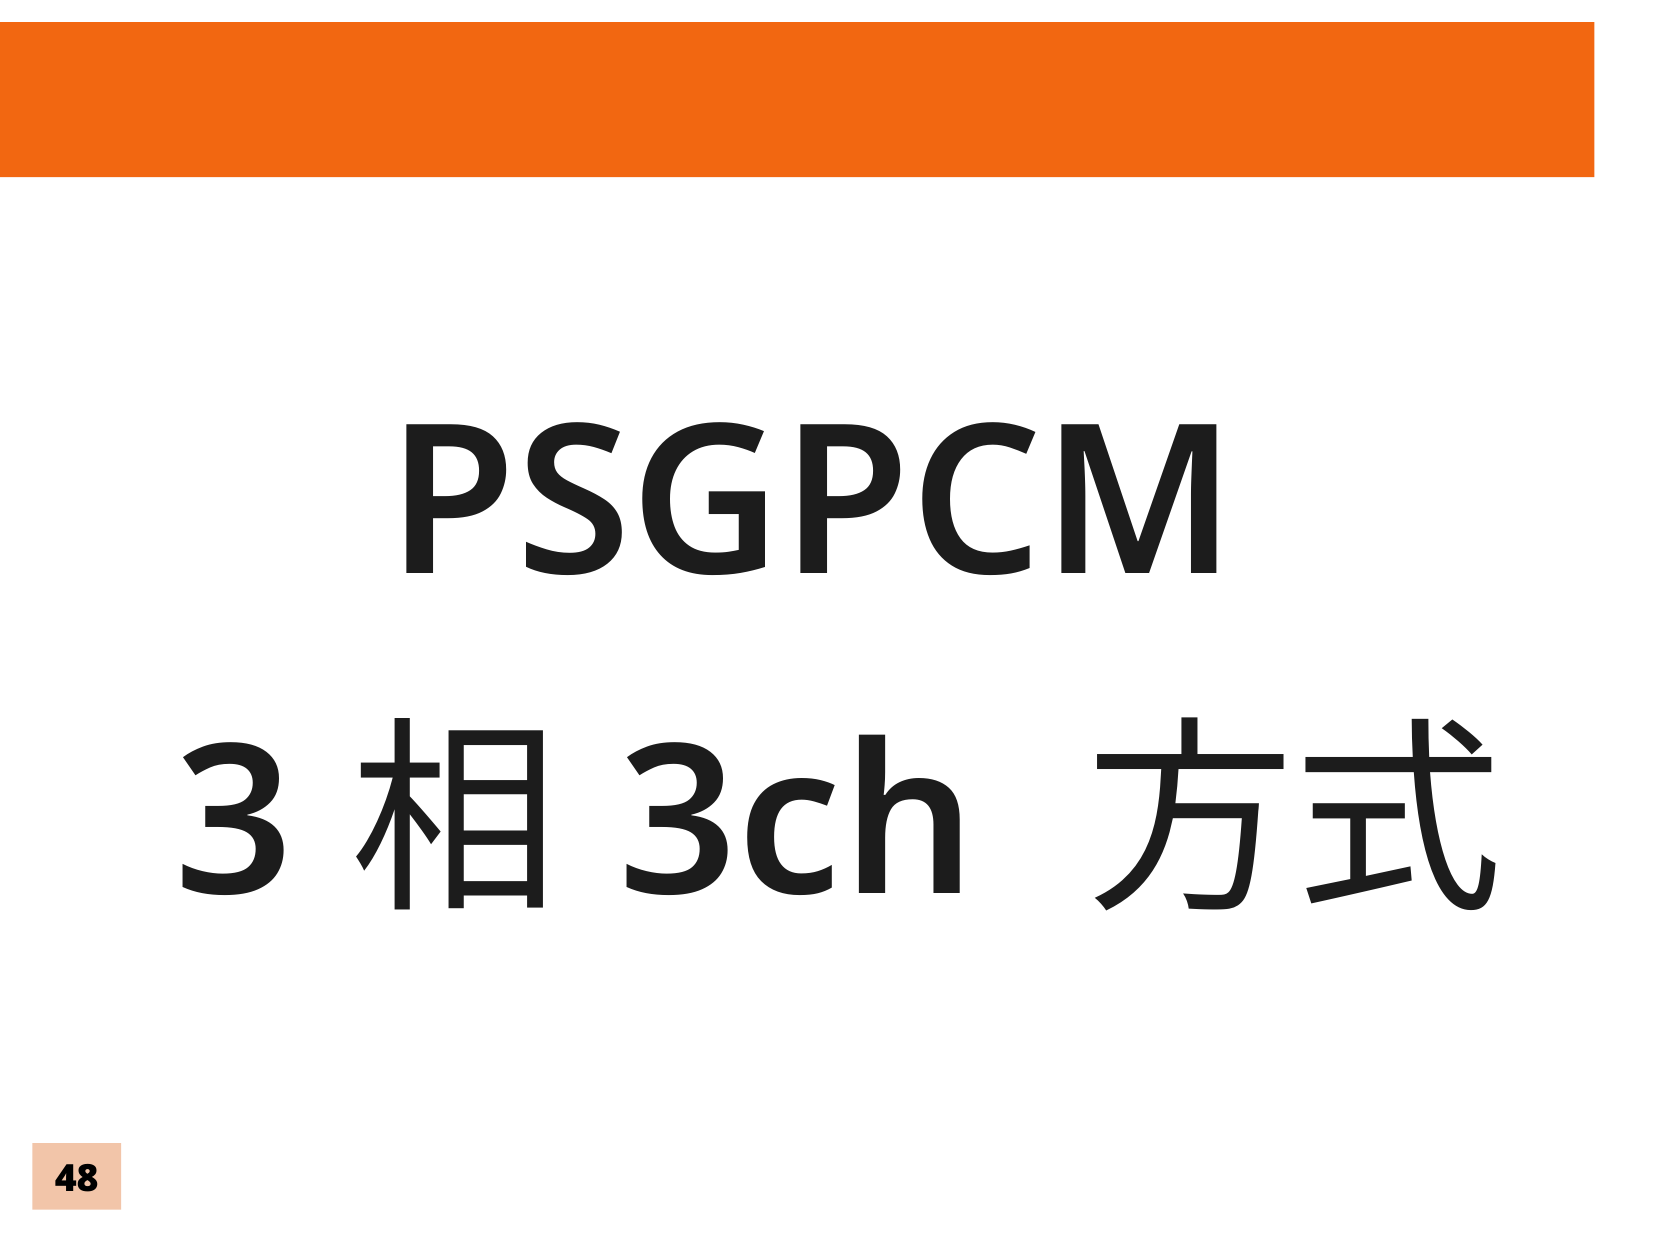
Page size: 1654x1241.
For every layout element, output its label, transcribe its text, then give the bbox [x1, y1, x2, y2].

list PSGPCM 3相3ch 方式 [59, 201, 1565, 1105]
